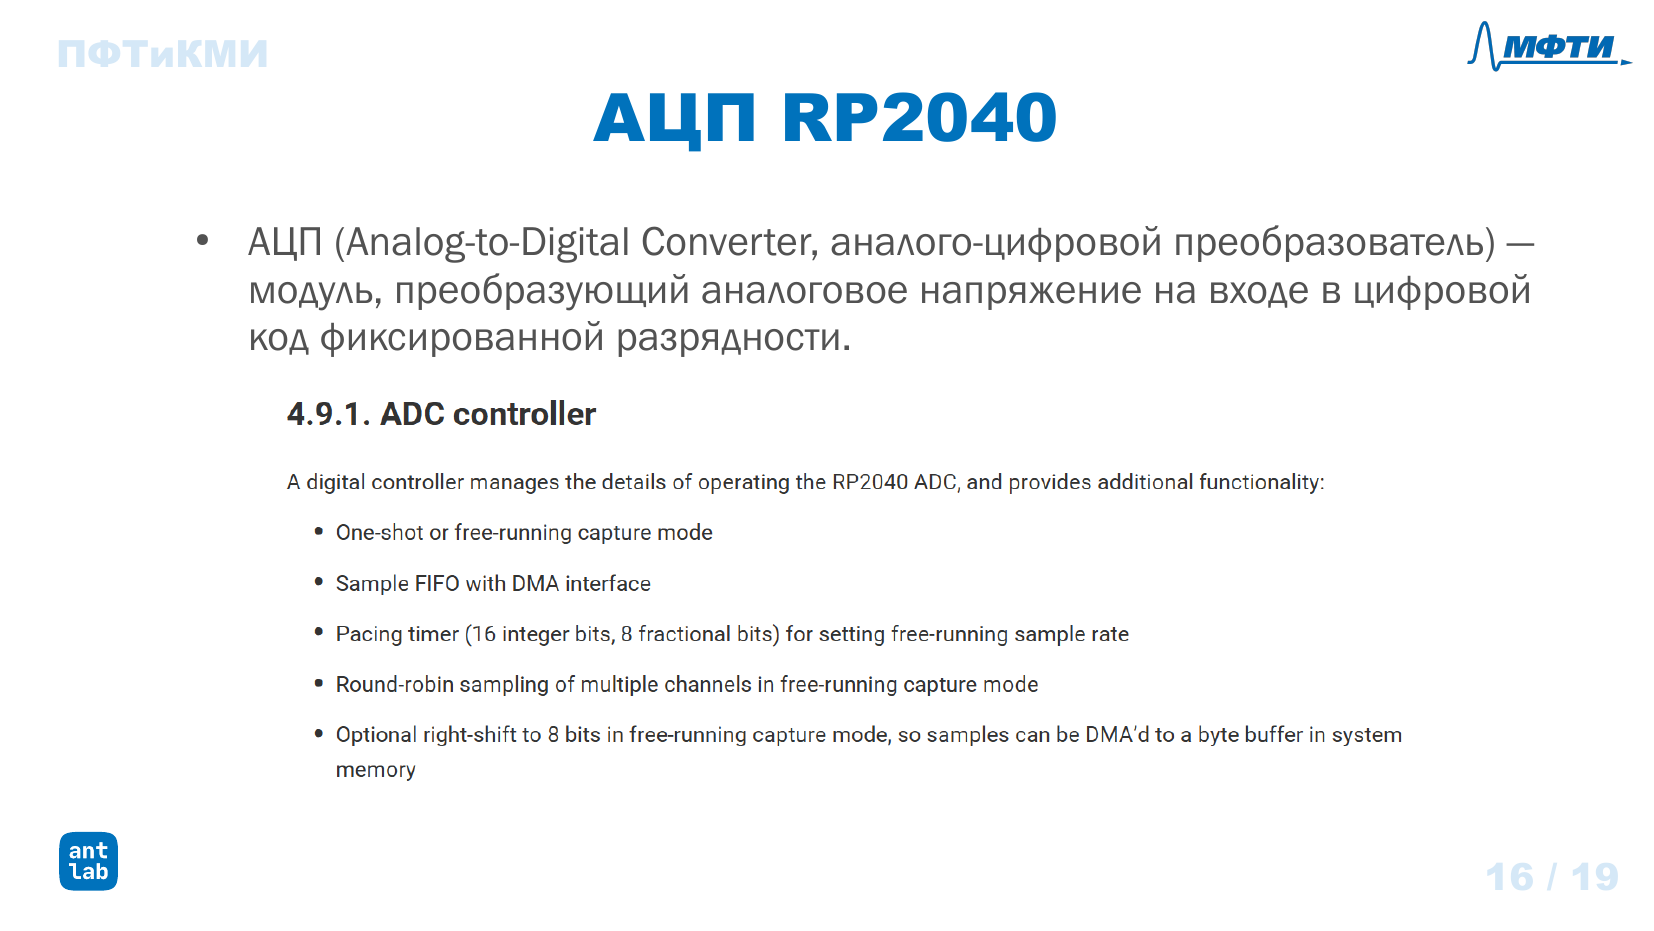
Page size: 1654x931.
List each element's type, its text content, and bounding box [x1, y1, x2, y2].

picture [252, 383, 1447, 851]
title АЦП RP2040 [82, 20, 1571, 209]
picture [1446, 0, 1654, 93]
list АЦП (Analog-to-Digital Converter, аналого-цифровой преобразователь) — модуль, преобразующий аналоговое напряжение на входе в цифровой код фиксированной разрядности. [177, 217, 1571, 384]
